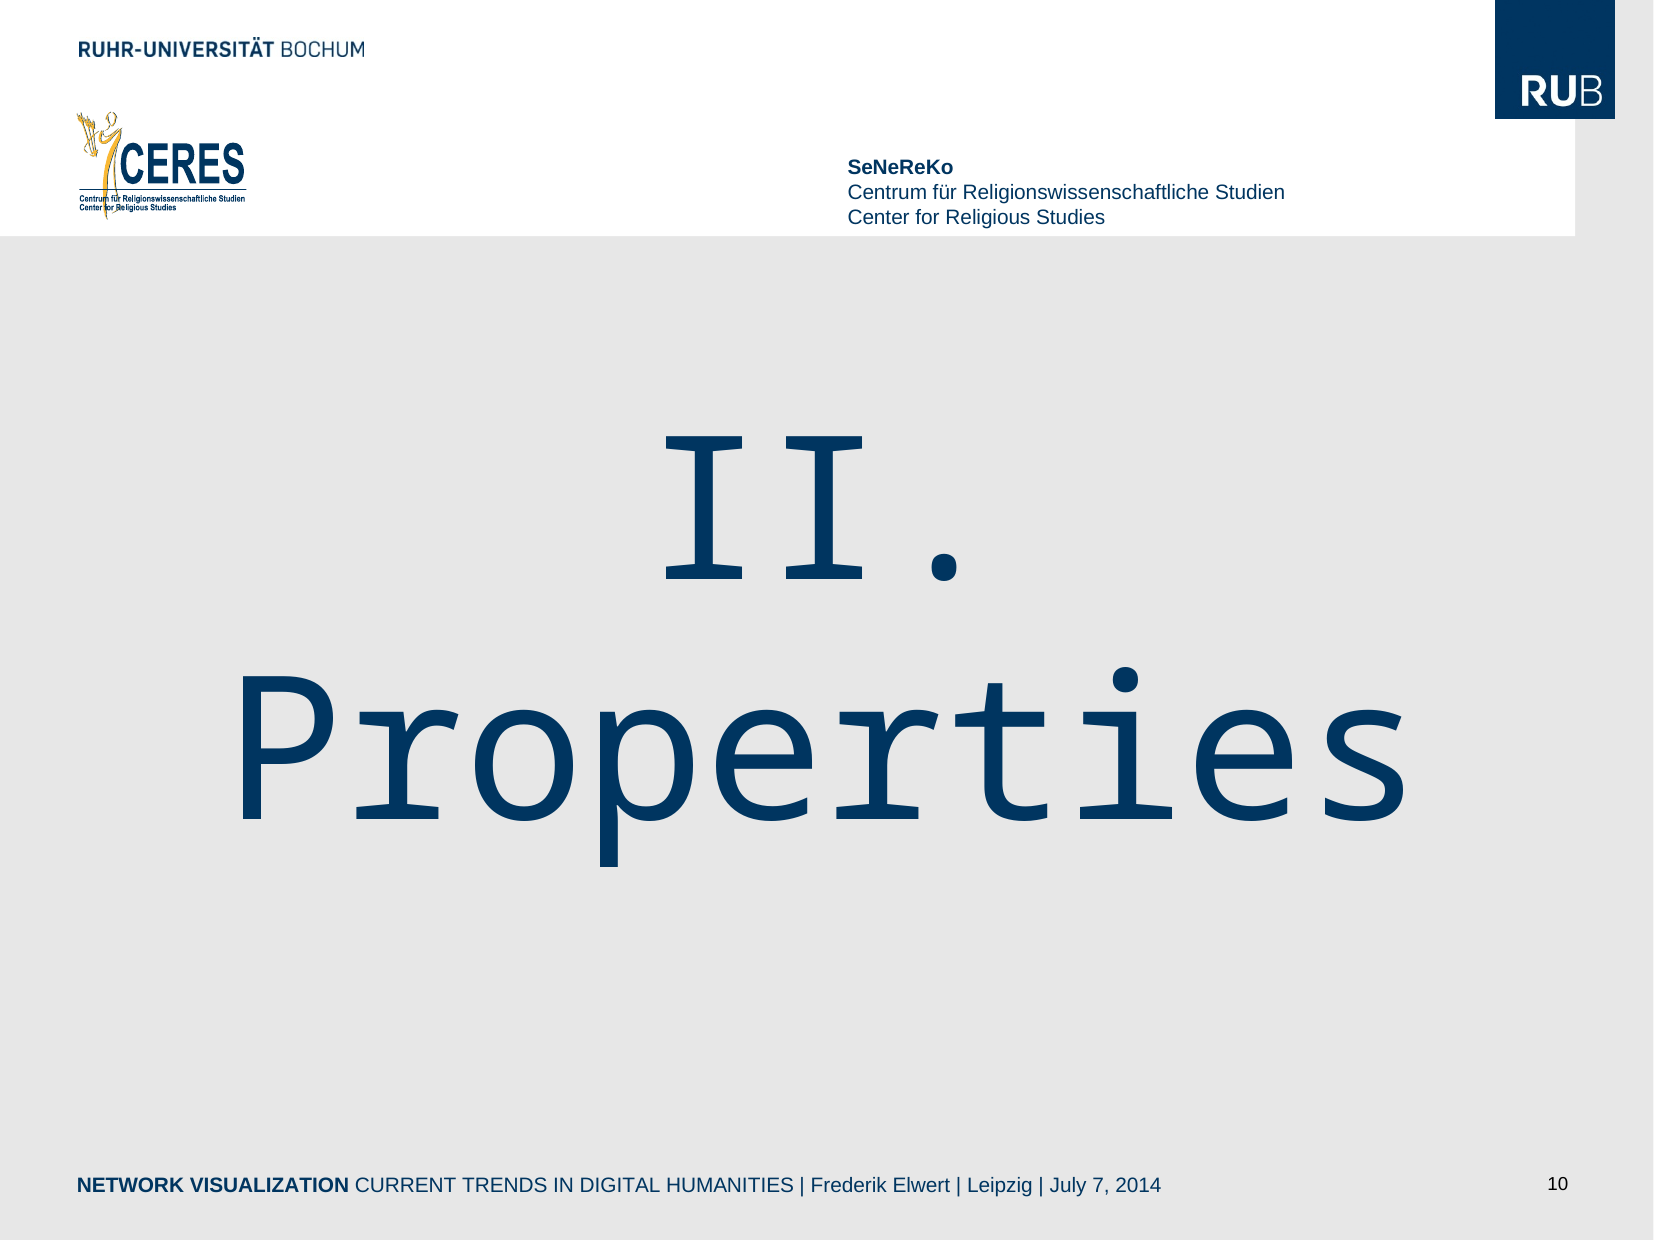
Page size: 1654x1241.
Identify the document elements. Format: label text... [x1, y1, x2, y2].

subtitle II. Properties [224, 380, 1430, 861]
picture [79, 37, 364, 57]
picture [1495, 0, 1615, 119]
